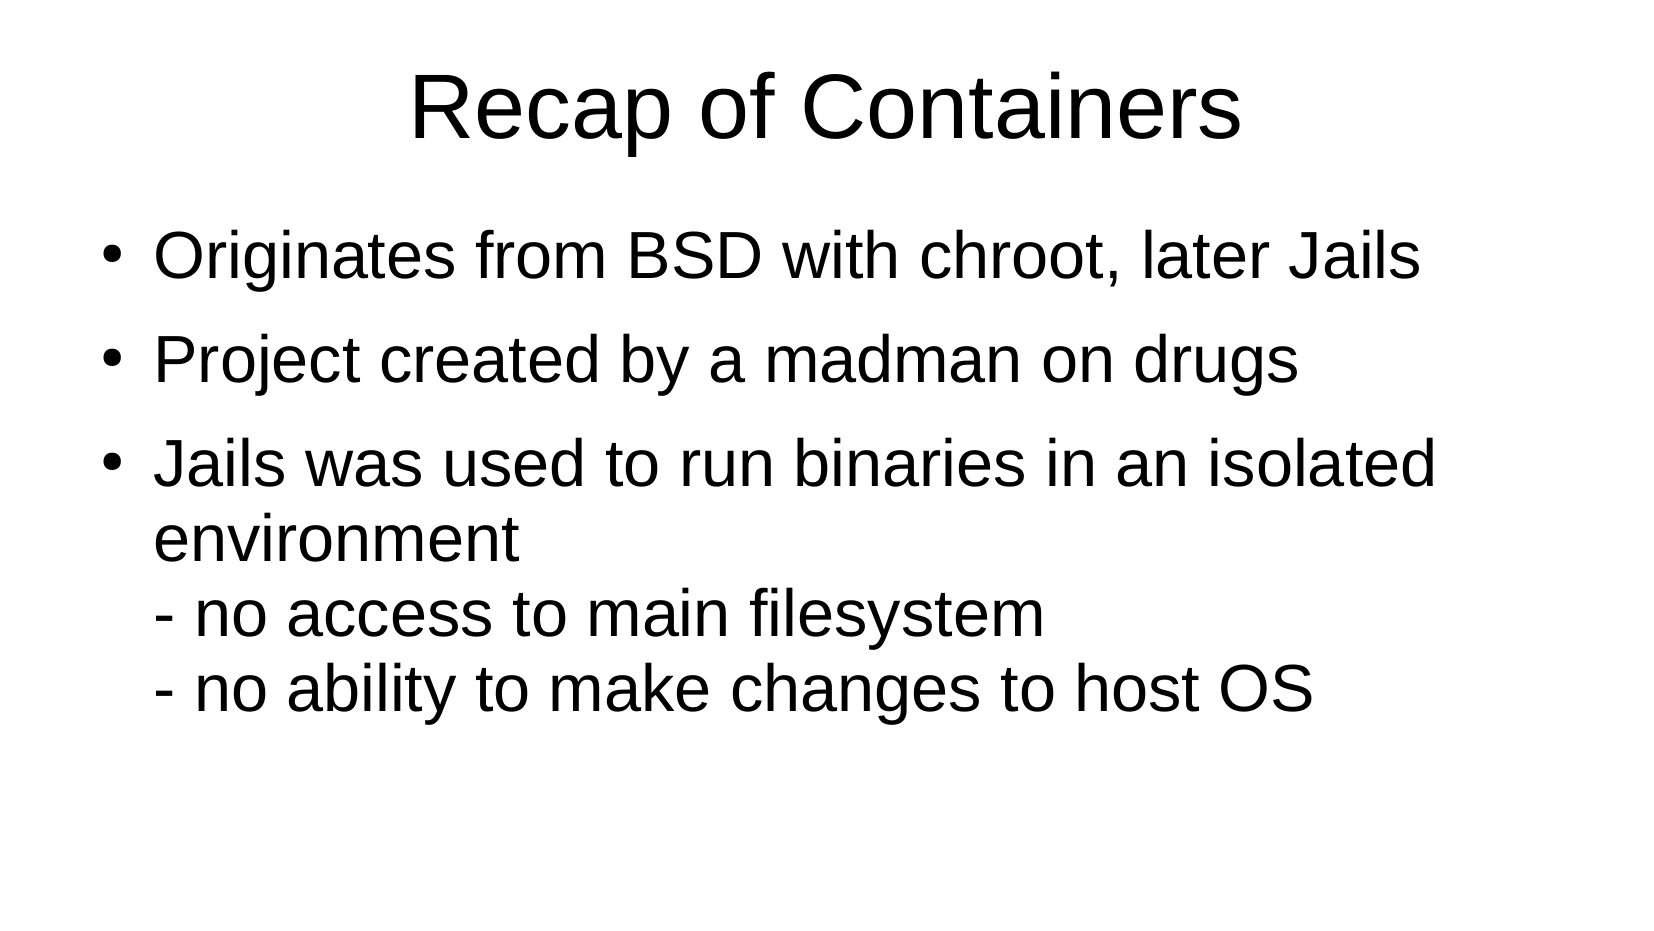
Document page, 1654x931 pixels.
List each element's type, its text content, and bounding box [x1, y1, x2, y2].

title Recap of Containers [82, 37, 1571, 178]
list Originates from BSD with chroot, later Jails Project created by a madman on drugs Jails was used to run binaries in an isolated environment - no access to main filesystem - no ability to make changes to host OS [82, 217, 1571, 886]
